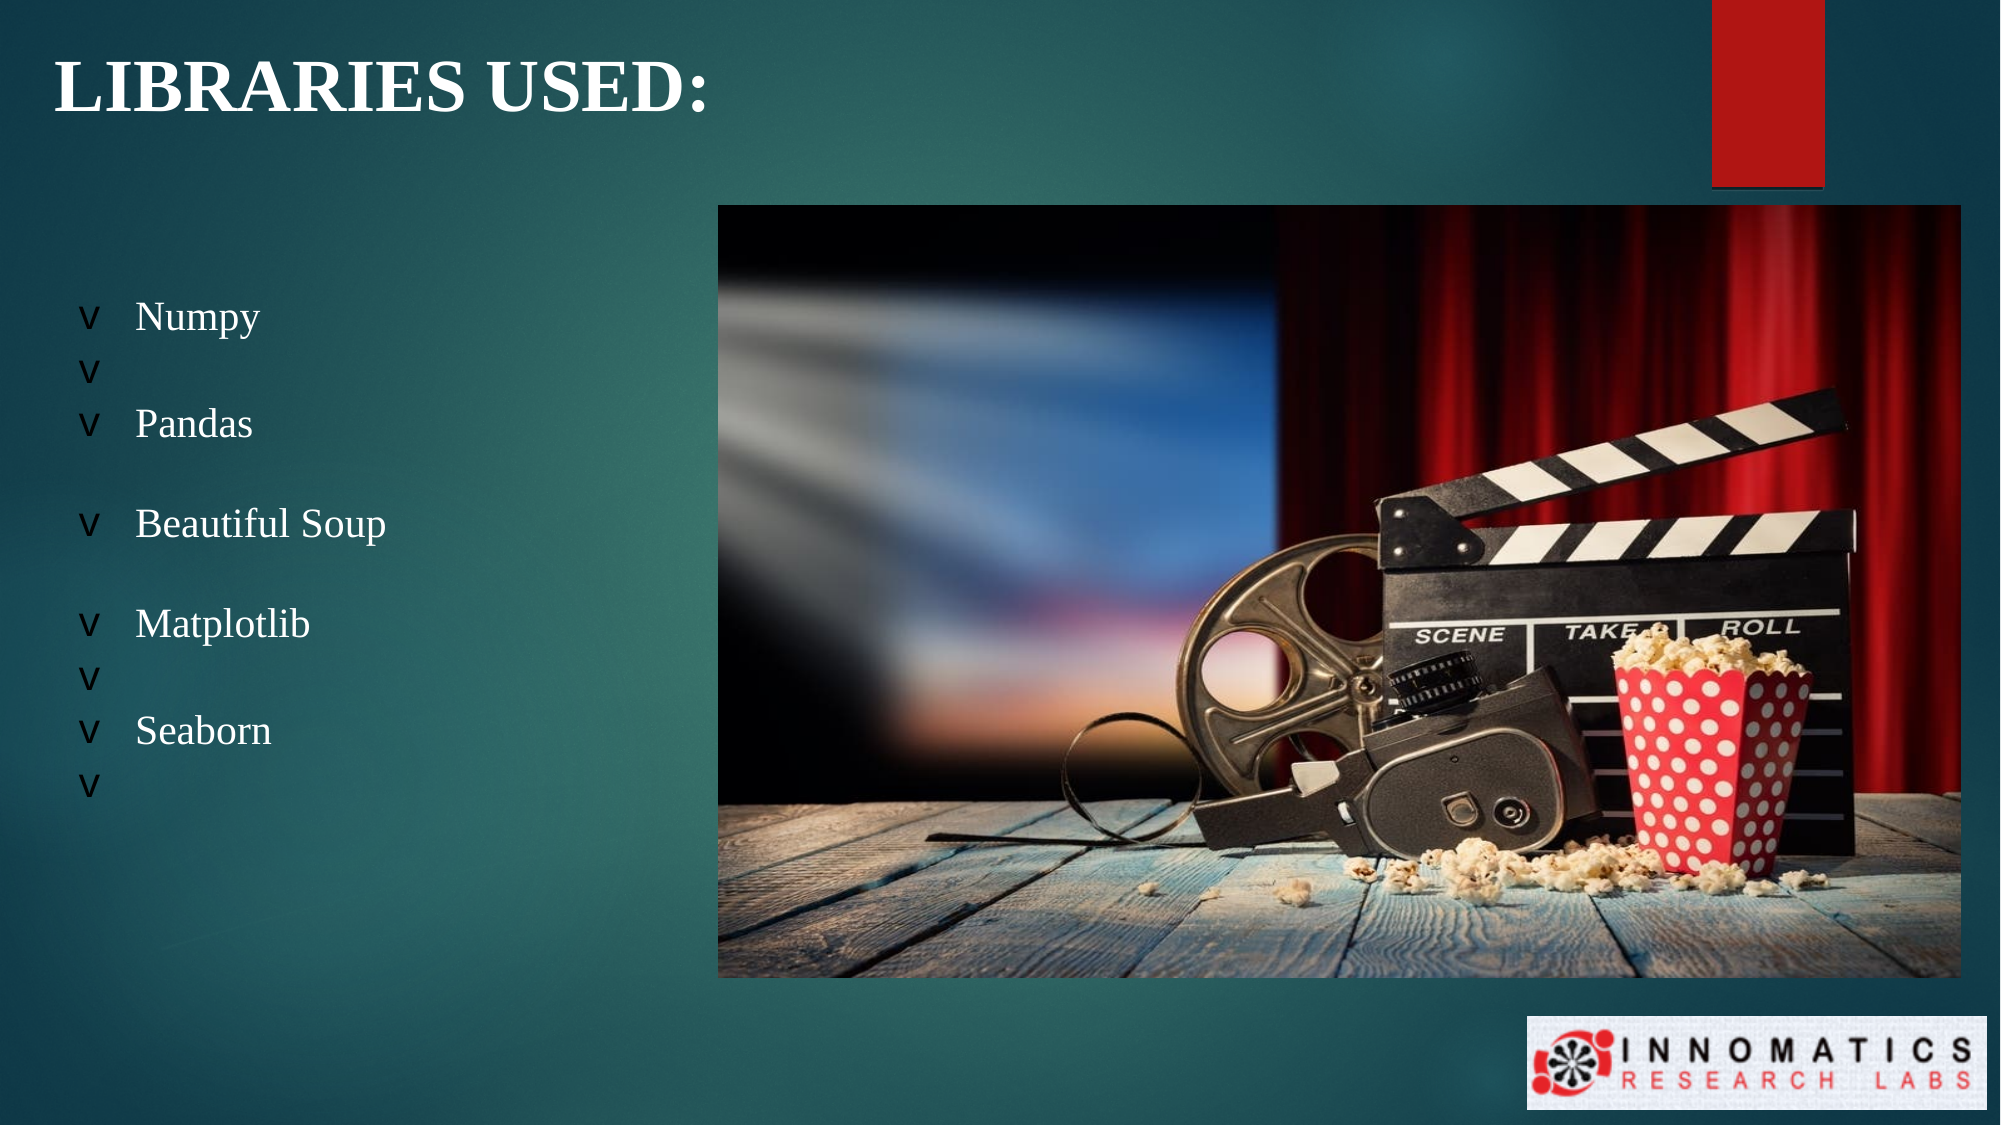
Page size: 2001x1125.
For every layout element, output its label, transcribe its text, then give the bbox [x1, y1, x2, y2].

text_box Numpy Pandas Beautiful Soup Matplotlib Seaborn [64, 281, 718, 917]
text_box LIBRARIES USED: [39, 29, 1936, 196]
picture [718, 205, 1961, 978]
picture [1527, 1016, 1987, 1110]
